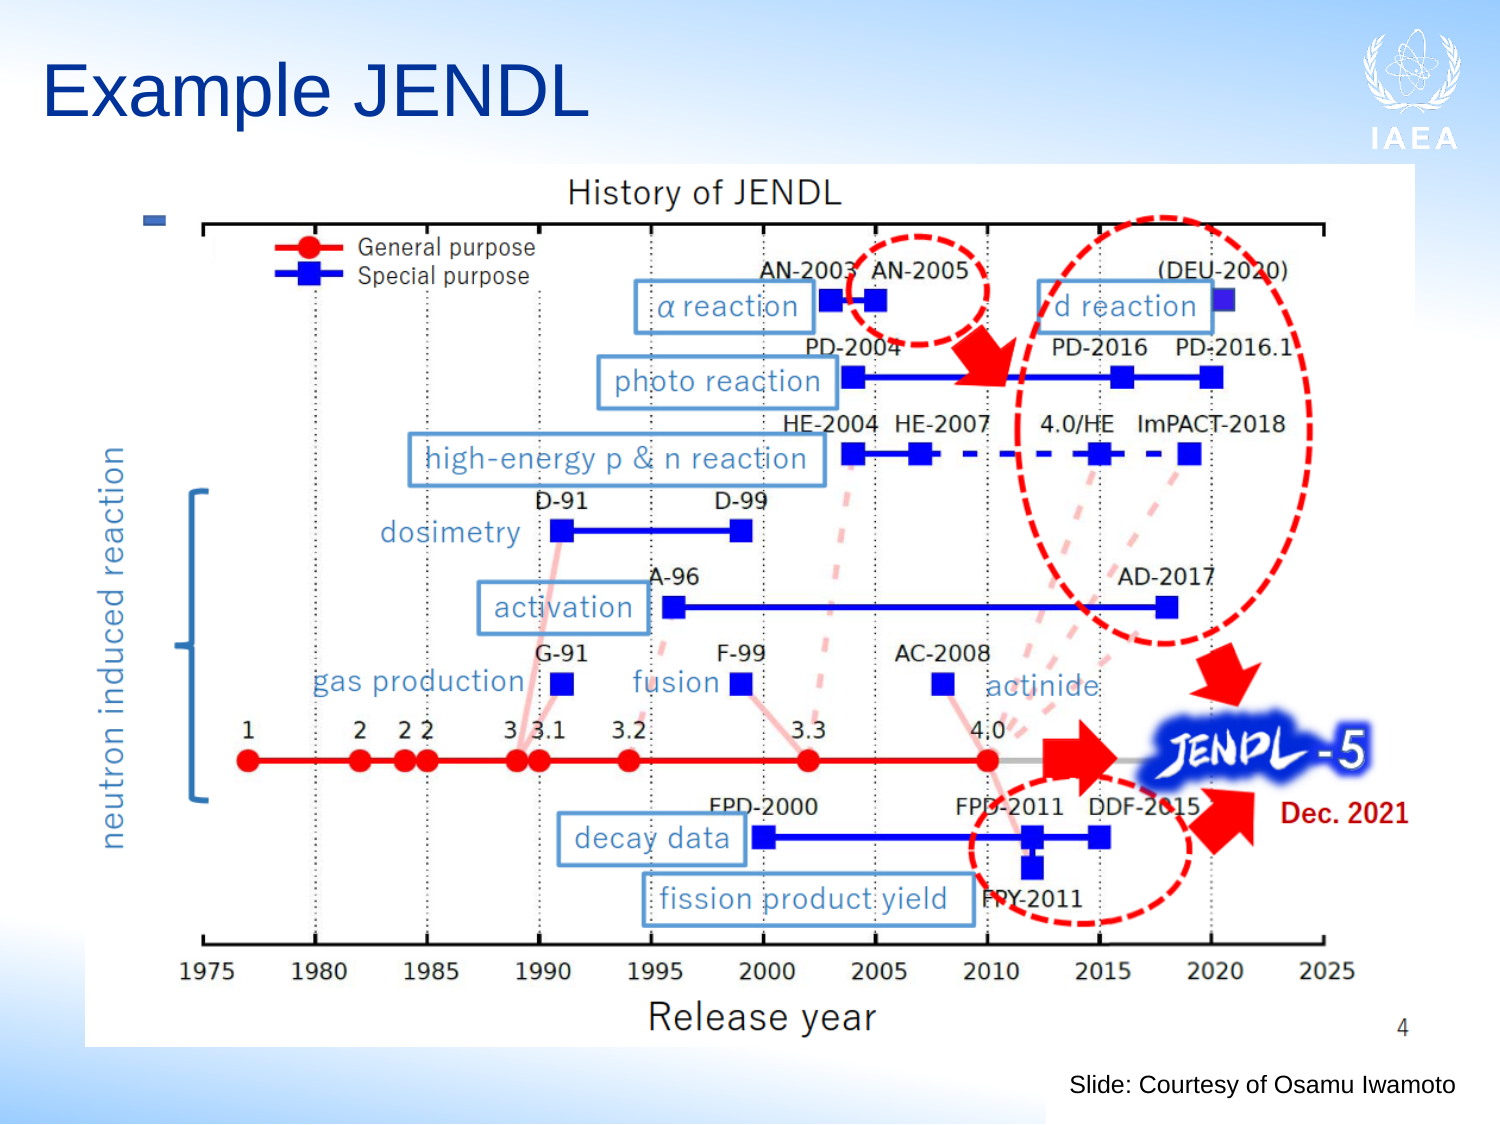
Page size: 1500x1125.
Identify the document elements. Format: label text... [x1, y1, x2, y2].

picture [1363, 29, 1461, 149]
picture [85, 164, 1415, 1047]
title Example JENDL [41, 19, 1046, 161]
text_box Slide: Courtesy of Osamu Iwamoto [1054, 1063, 1472, 1107]
